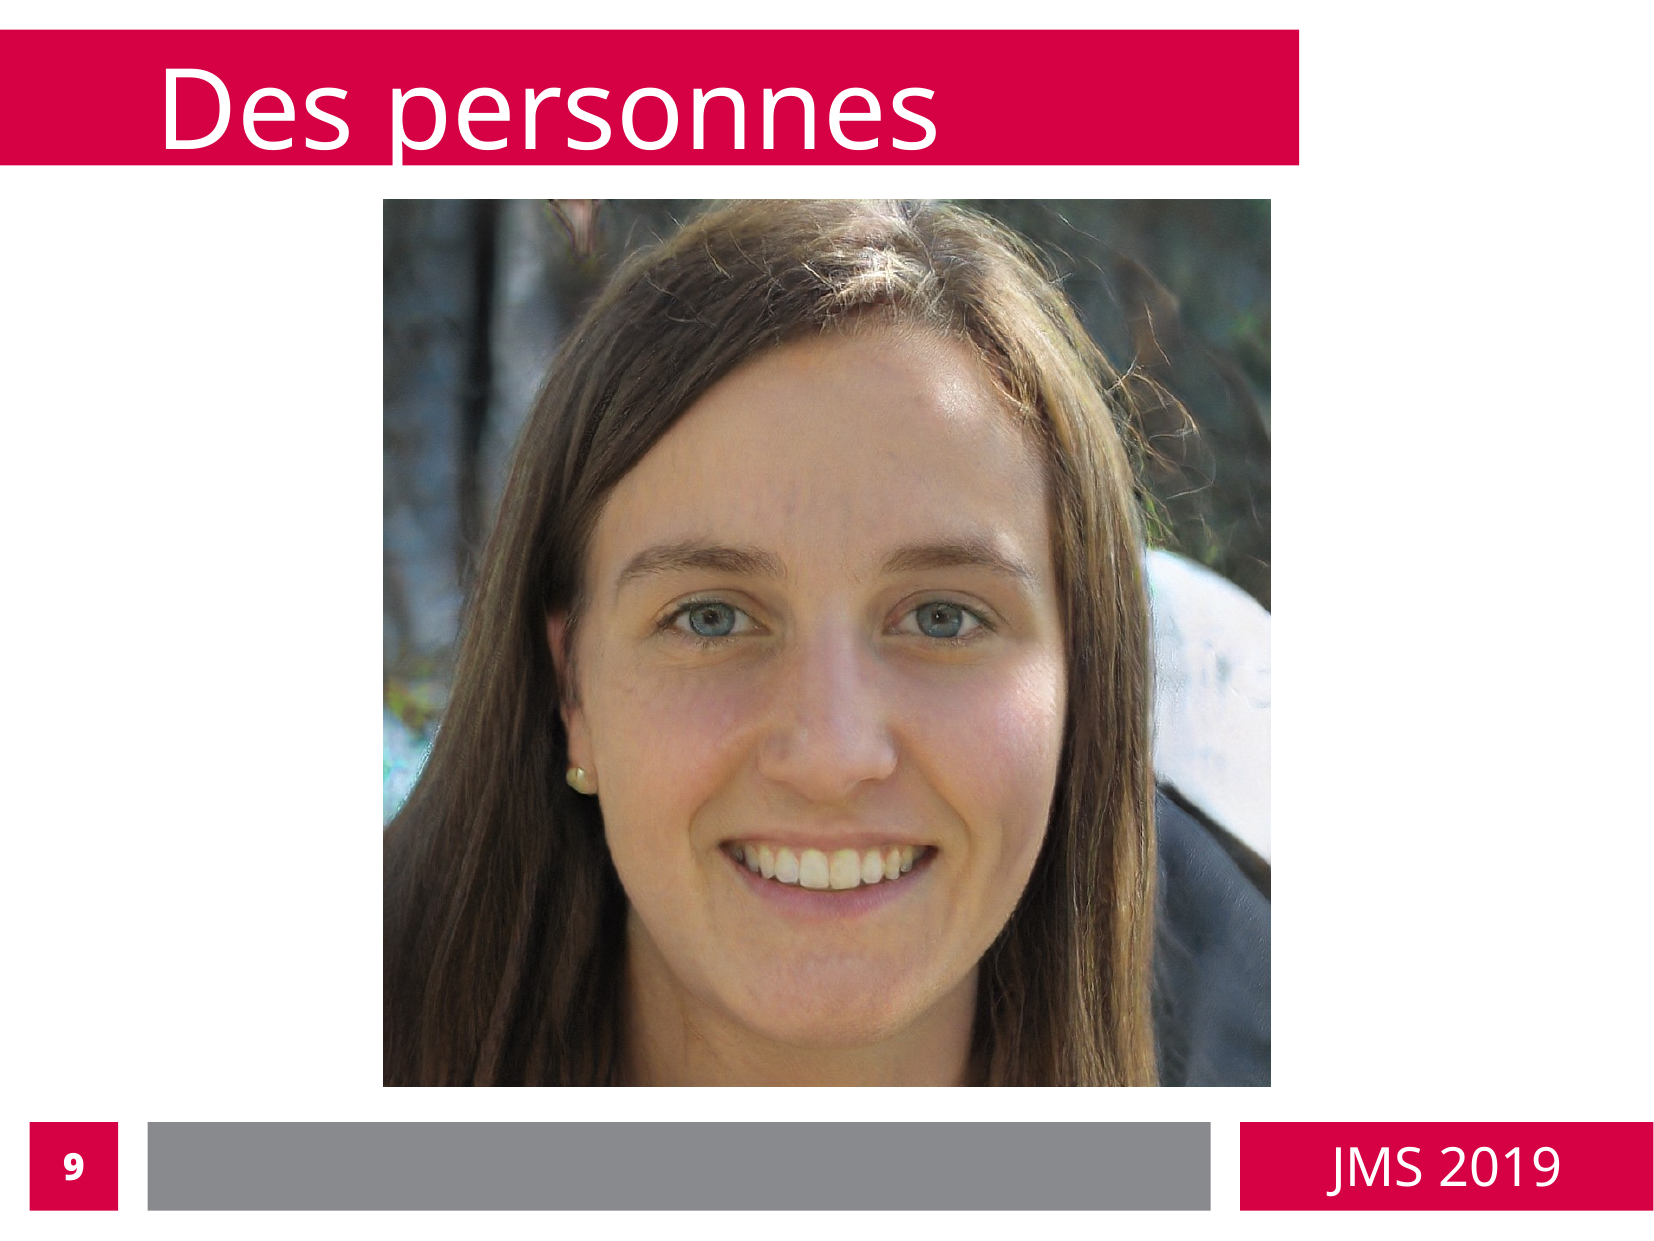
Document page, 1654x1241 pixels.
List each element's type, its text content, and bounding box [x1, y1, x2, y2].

title Des personnes [0, 29, 1229, 178]
picture [383, 199, 1271, 1087]
